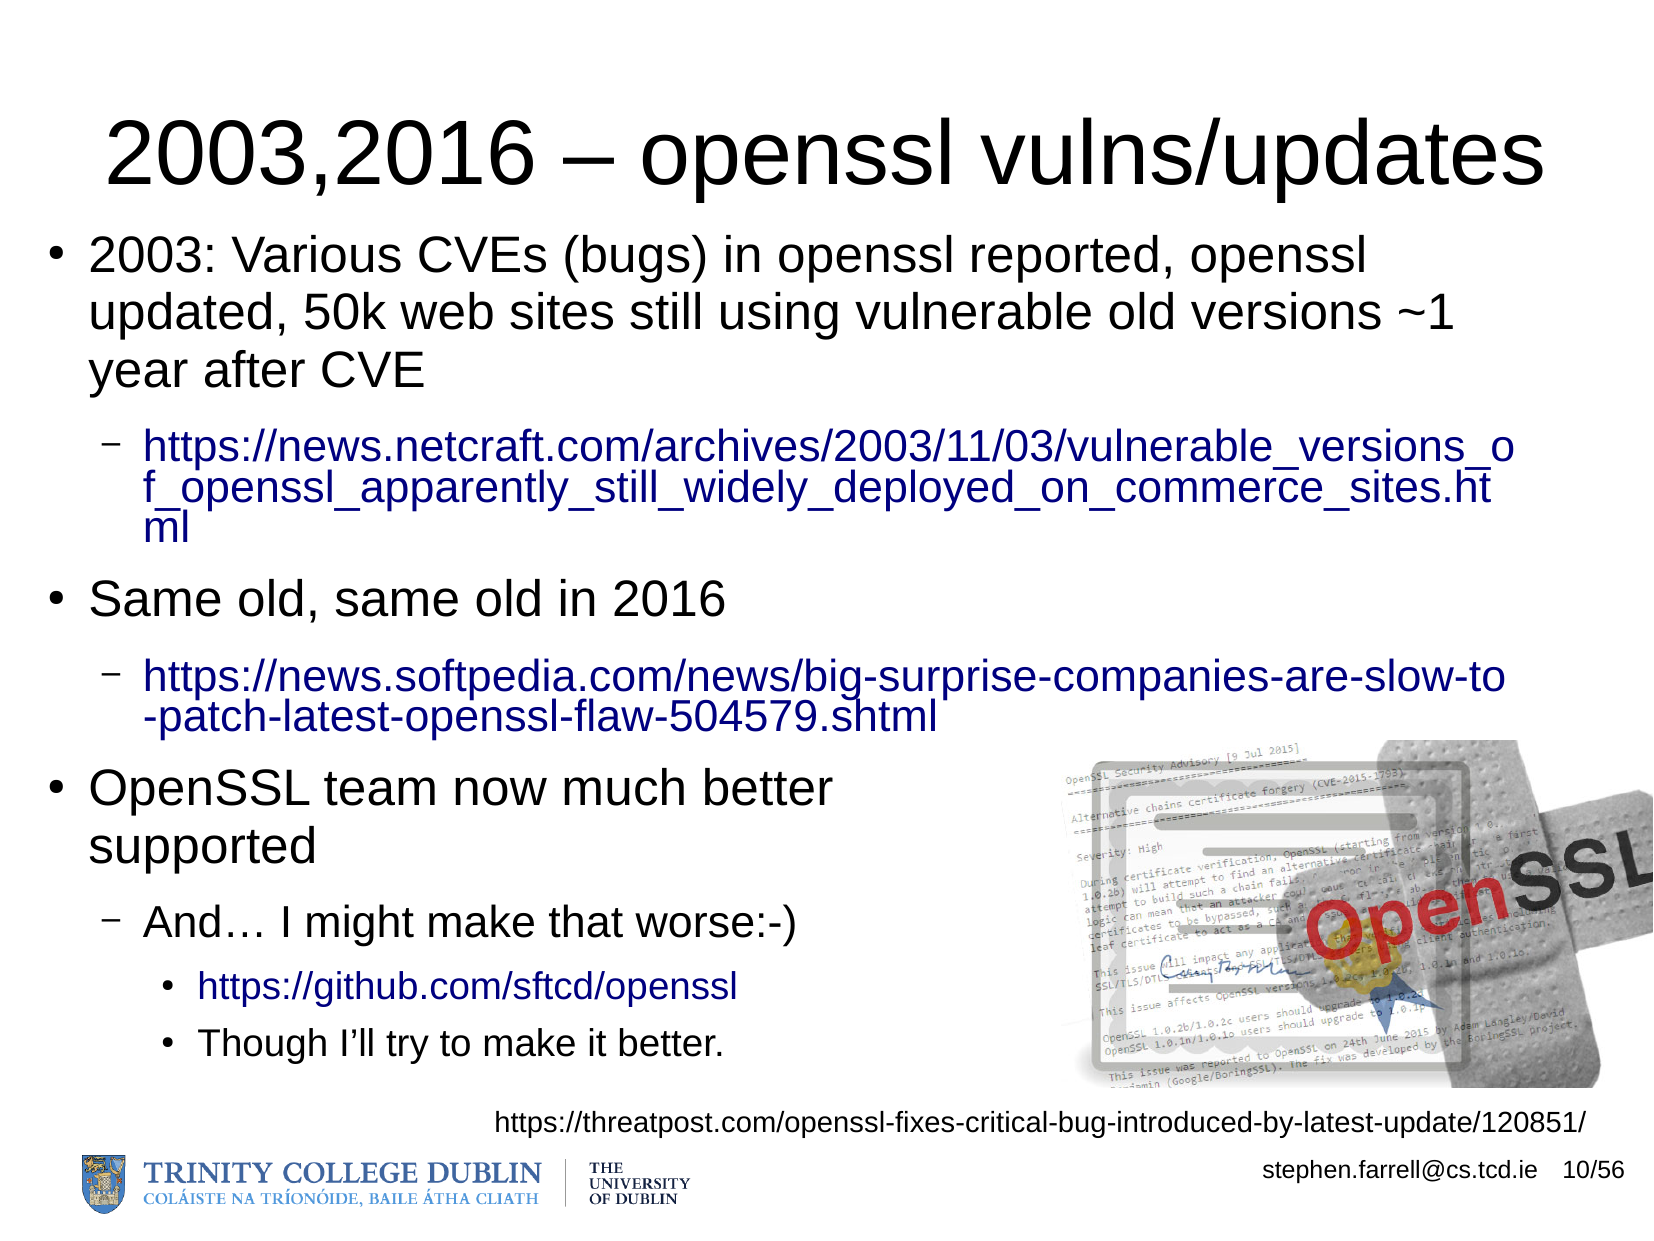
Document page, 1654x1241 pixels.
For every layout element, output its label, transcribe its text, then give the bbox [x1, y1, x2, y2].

title 2003,2016 – openssl vulns/updates [82, 49, 1571, 257]
list 2003: Various CVEs (bugs) in openssl reported, openssl updated, 50k web sites still using vulnerable old versions ~1 year after CVE https://news.netcraft.com/archives/2003/11/03/vulnerable_versions_of_openssl_apparently_still_widely_deployed_on_commerce_sites.html Same old, same old in 2016 https://news.softpedia.com/news/big-surprise-companies-are-slow-to-patch-latest-openssl-flaw-504579.shtml OpenSSL team now much better supported And… I might make that worse:-) https://github.com/sftcd/openssl Though I’ll try to make it better. [33, 225, 1522, 946]
text_box https://threatpost.com/openssl-fixes-critical-bug-introduced-by-latest-update/120851/ [479, 1098, 1621, 1156]
picture [82, 1155, 694, 1214]
picture [1061, 740, 1653, 1088]
